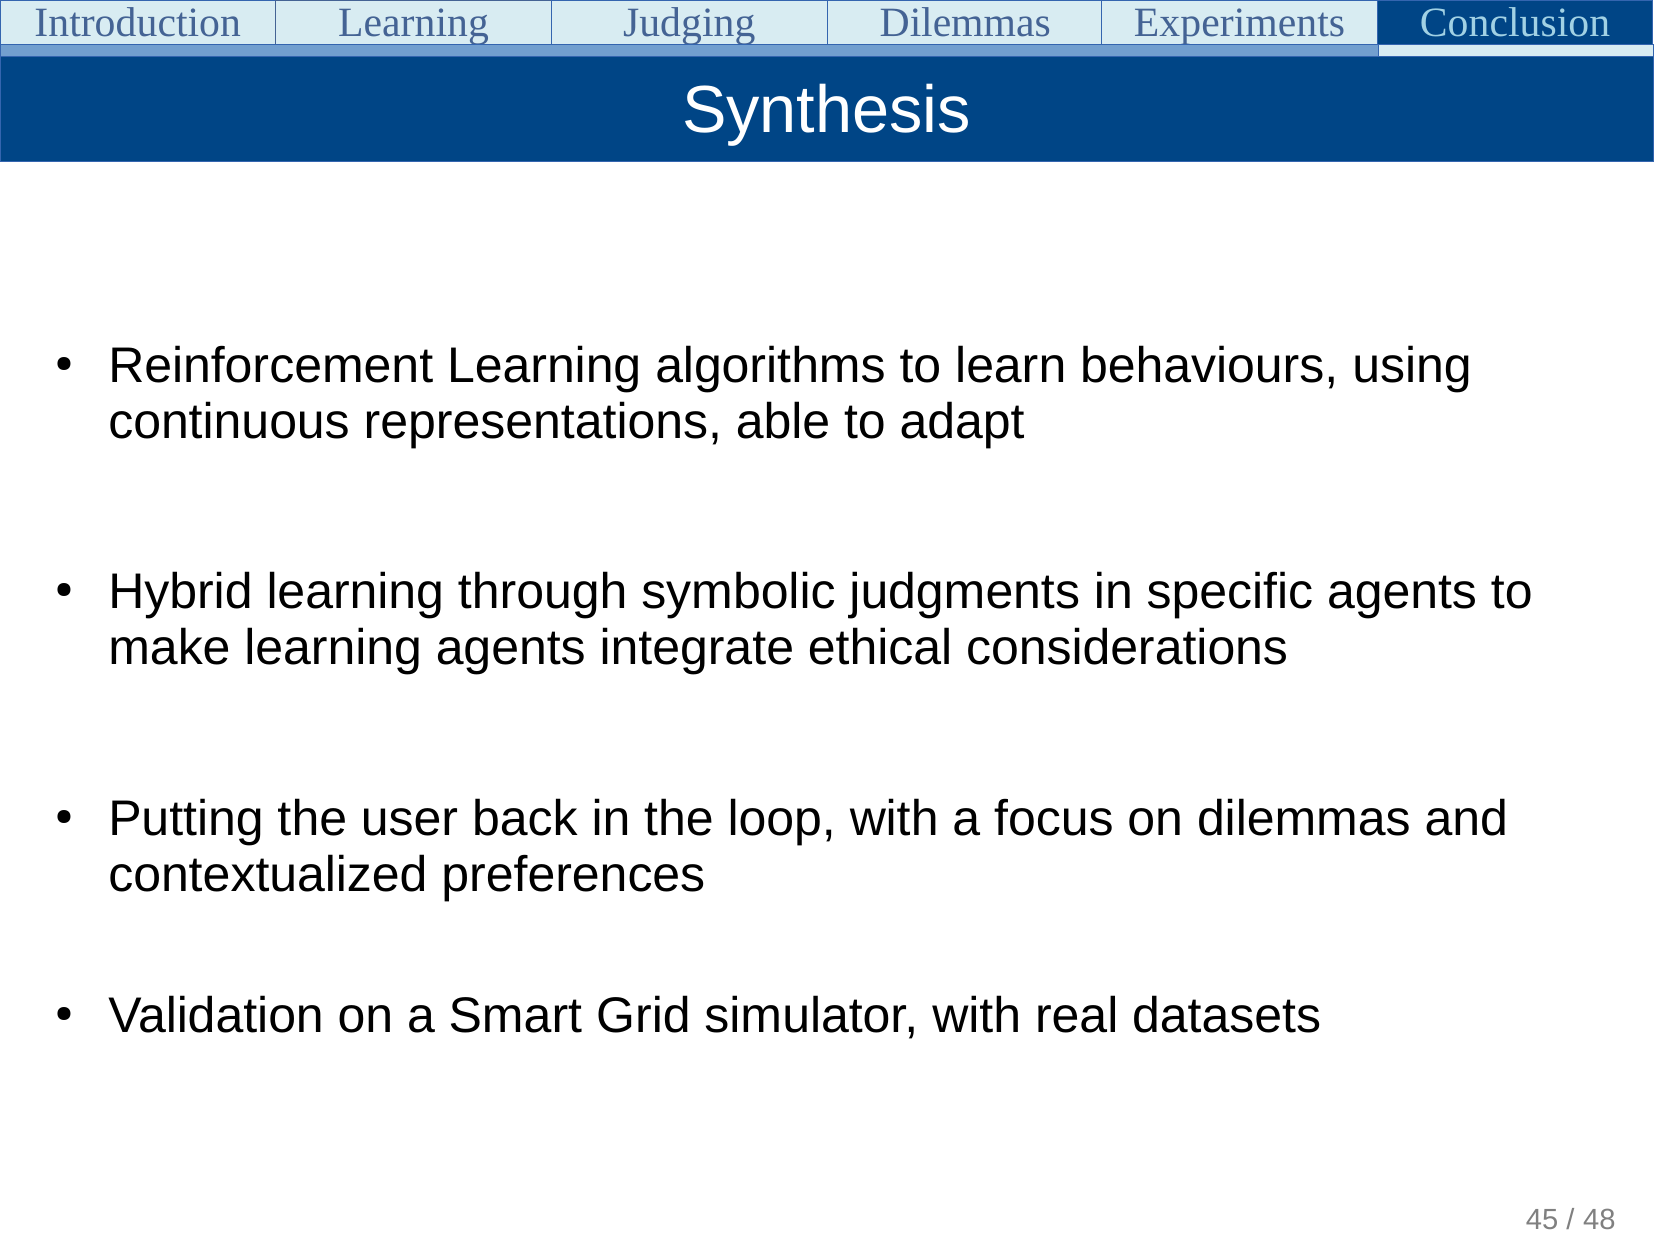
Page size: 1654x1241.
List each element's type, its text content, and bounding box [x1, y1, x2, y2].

list Reinforcement Learning algorithms to learn behaviours, using continuous representations, able to adapt Hybrid learning through symbolic judgments in specific agents to make learning agents integrate ethical considerations Putting the user back in the loop, with a focus on dilemmas and contextualized preferences Validation on a Smart Grid simulator, with real datasets [37, 337, 1613, 1126]
title Synthesis [0, 56, 1654, 162]
text_box [0, 44, 1379, 57]
